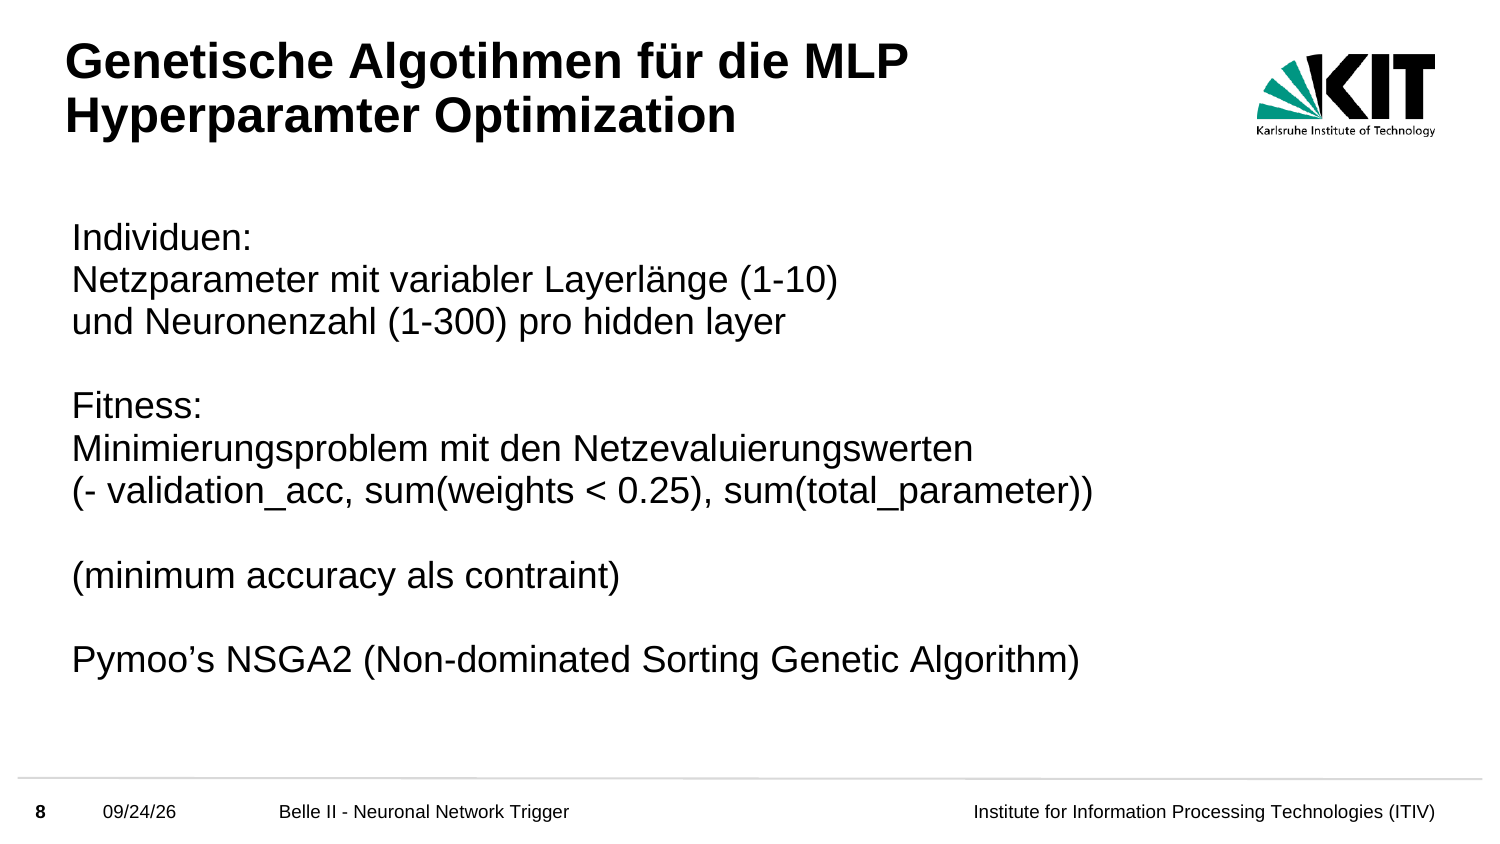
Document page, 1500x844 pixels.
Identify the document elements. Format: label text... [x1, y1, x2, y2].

picture [1257, 54, 1435, 137]
text_box Genetische Algotihmen für die MLP Hyperparamter Optimization [64, 48, 1192, 144]
text_box Individuen: Netzparameter mit variabler Layerlänge (1-10) und Neuronenzahl (1-300) pro hidden layer Fitness: Minimierungsproblem mit den Netzevaluierungswerten (- validation_acc, sum(weights < 0.25), sum(total_parameter)) (minimum accuracy als contraint) Pymoo’s NSGA2 (Non-dominated Sorting Genetic Algorithm) [56, 210, 1110, 689]
